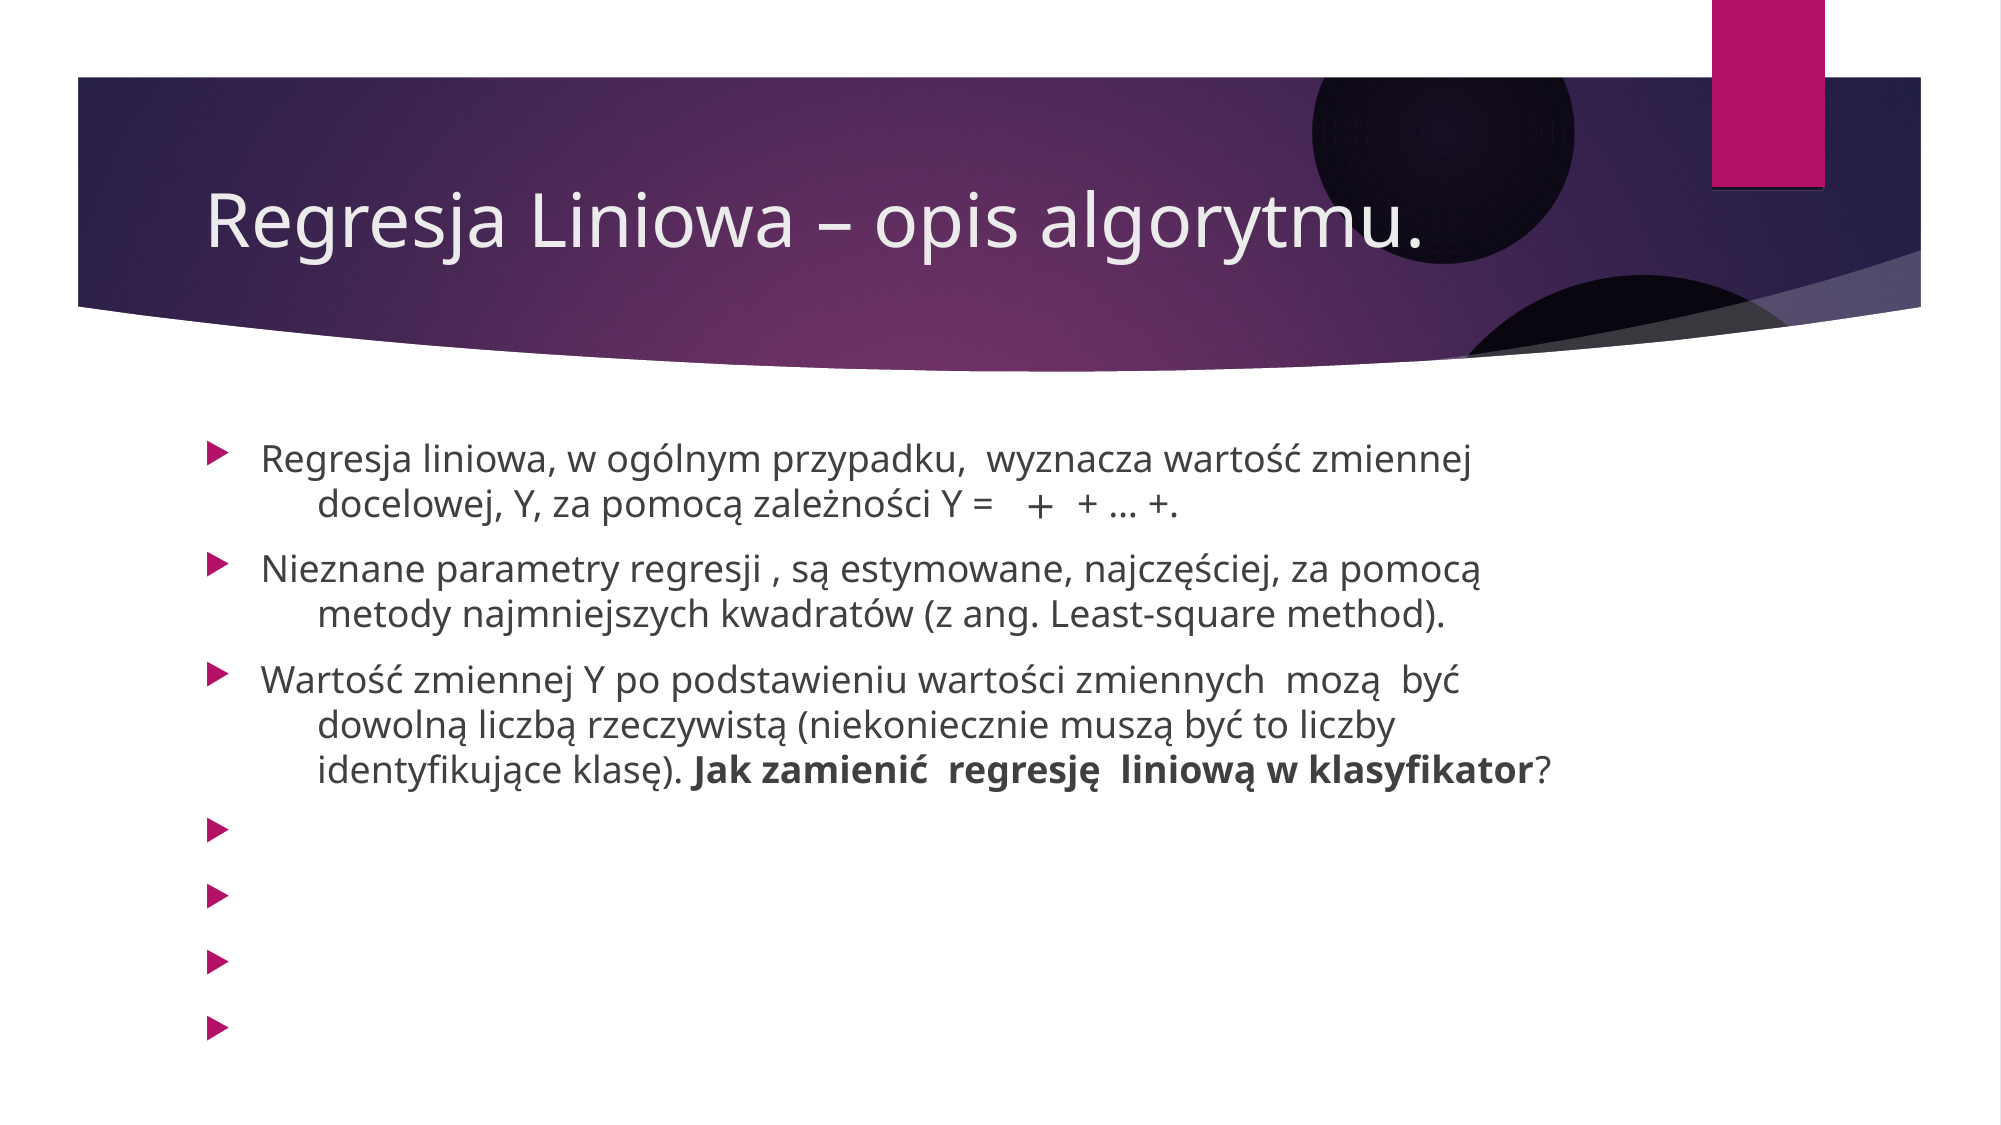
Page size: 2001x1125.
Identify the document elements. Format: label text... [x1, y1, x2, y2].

title Regresja Liniowa – opis algorytmu. [189, 159, 1627, 276]
list Regresja liniowa, w ogólnym przypadku, wyznacza wartość zmiennej docelowej, Y, za pomocą zależności Y = + + … +. Nieznane parametry regresji , są estymowane, najczęściej, za pomocą metody najmniejszych kwadratów (z ang. Least-square method). Wartość zmiennej Y po podstawieniu wartości zmiennych mozą być dowolną liczbą rzeczywistą (niekoniecznie muszą być to liczby identyfikujące klasę). Jak zamienić regresję liniową w klasyfikator? [189, 427, 1638, 988]
